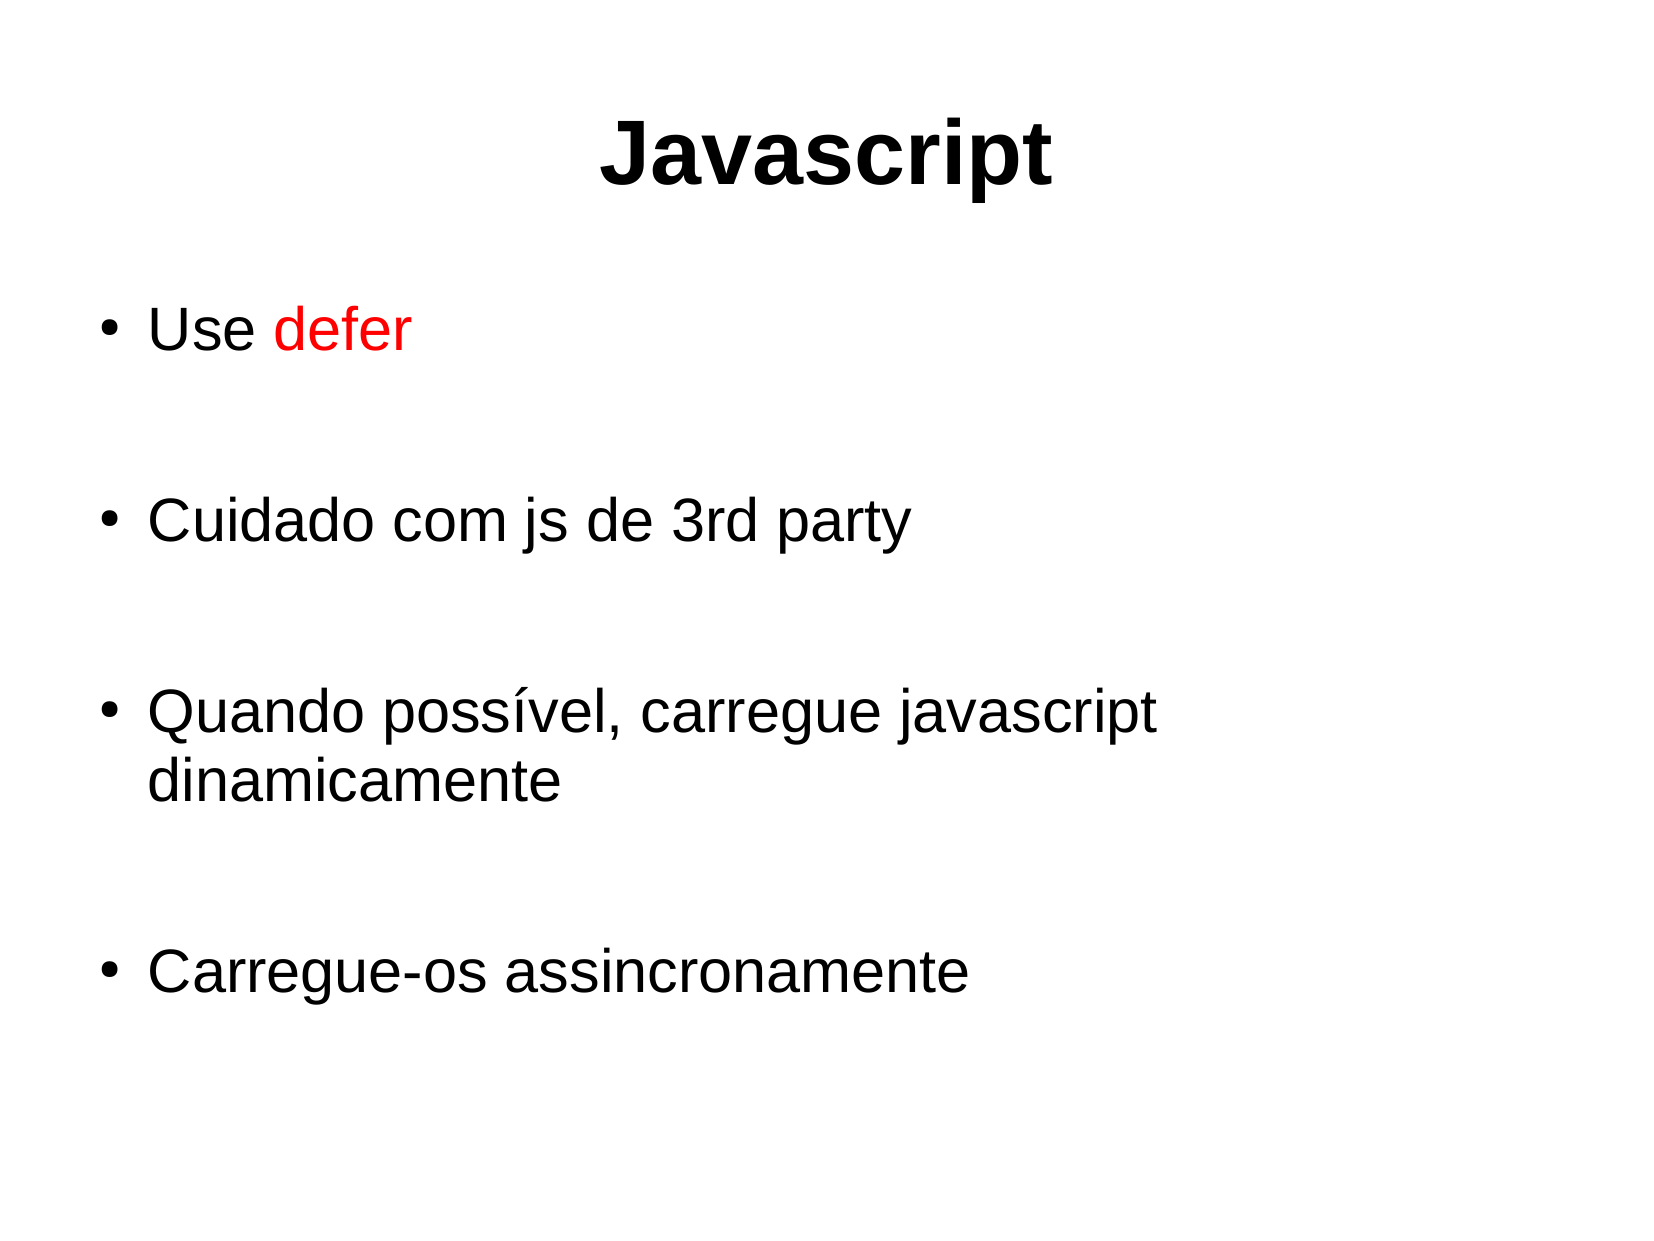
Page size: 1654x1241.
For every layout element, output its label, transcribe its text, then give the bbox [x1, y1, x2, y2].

list Use defer Cuidado com js de 3rd party Quando possível, carregue javascript dinamicamente Carregue-os assincronamente [82, 290, 1571, 1010]
title Javascript [82, 49, 1571, 257]
